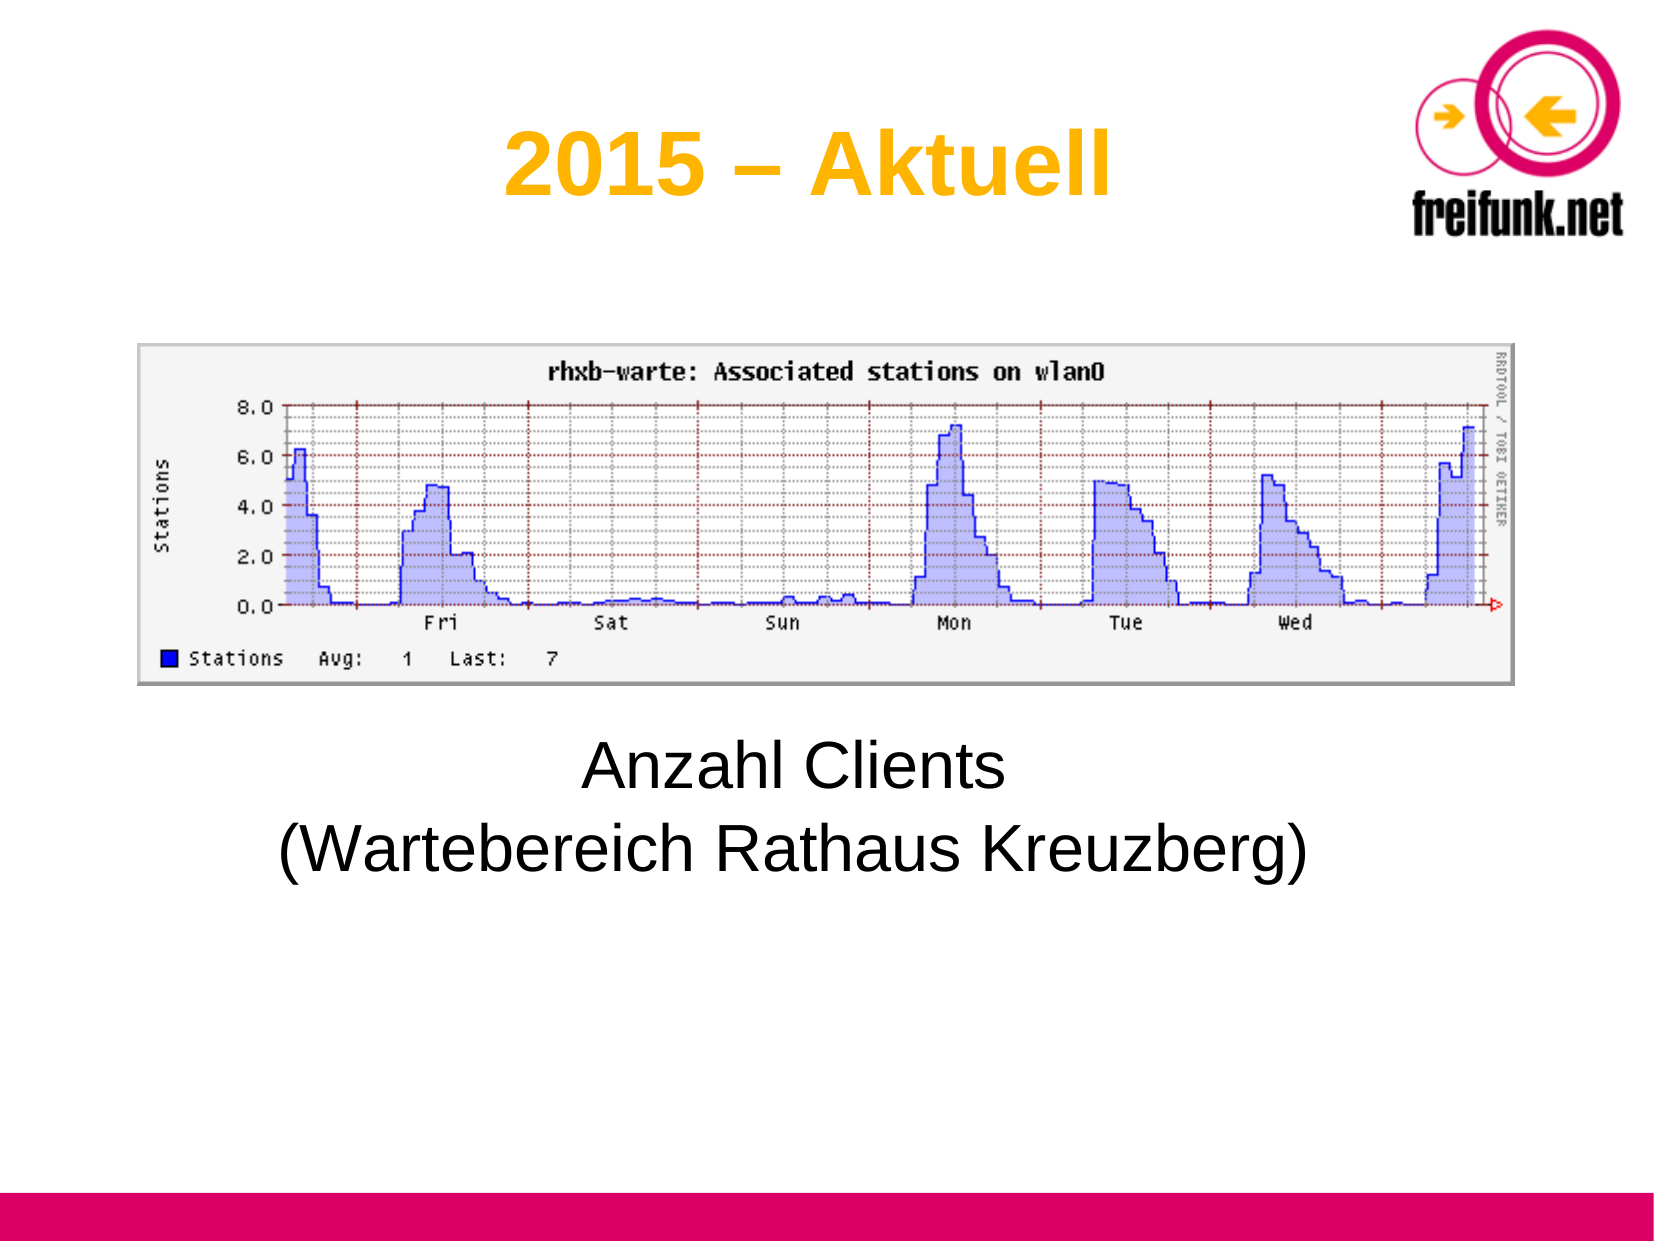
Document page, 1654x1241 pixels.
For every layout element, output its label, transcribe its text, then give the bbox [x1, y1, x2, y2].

picture [1380, 0, 1654, 266]
picture [137, 343, 1515, 686]
title 2015 – Aktuell [212, 53, 1406, 260]
list Anzahl Clients (Wartebereich Rathaus Kreuzberg) [277, 718, 1323, 1062]
